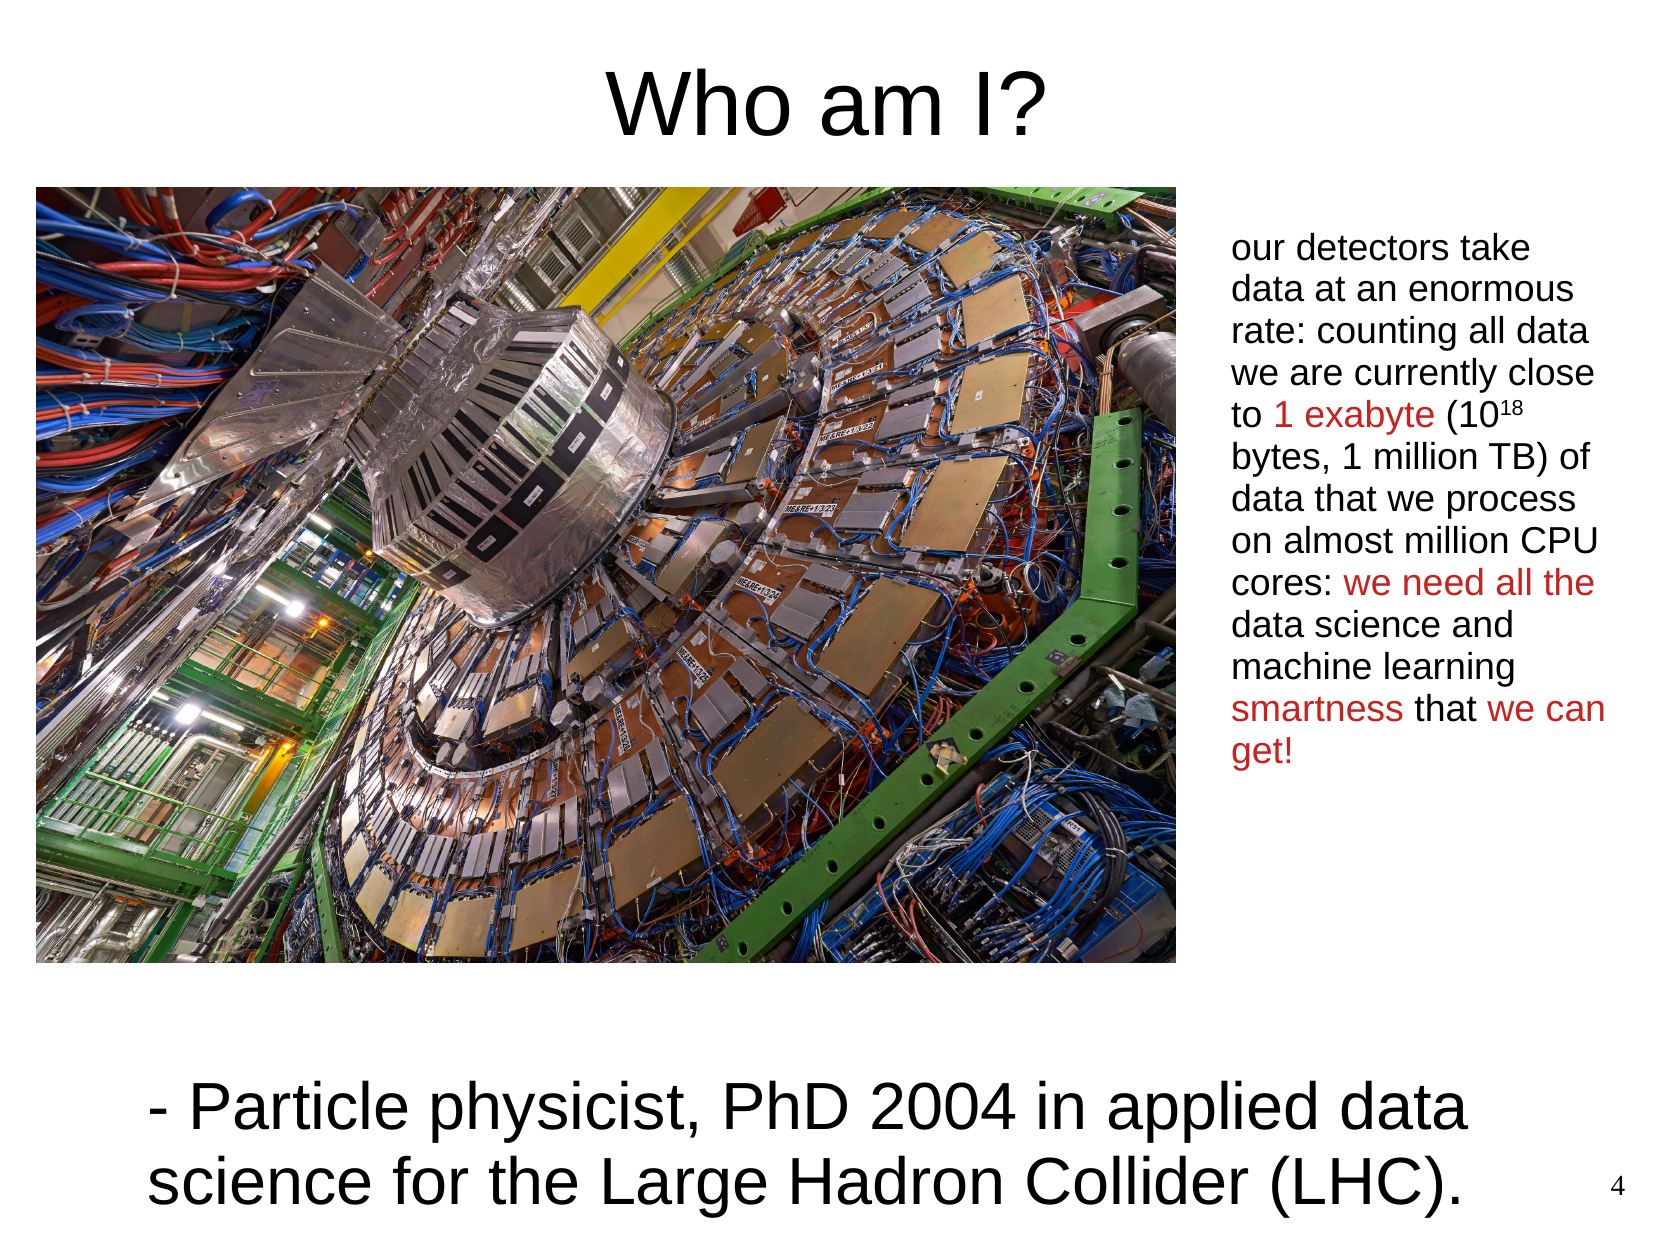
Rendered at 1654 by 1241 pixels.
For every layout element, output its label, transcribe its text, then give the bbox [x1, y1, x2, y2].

list - Particle physicist, PhD 2004 in applied data science for the Large Hadron Collider (LHC). [76, 1068, 1565, 1241]
title Who am I? [82, 0, 1571, 208]
picture [36, 187, 1176, 963]
text_box our detectors take data at an enormous rate: counting all data we are currently close to 1 exabyte (1018 bytes, 1 million TB) of data that we process on almost million CPU cores: we need all the data science and machine learning smartness that we can get! [1216, 218, 1625, 780]
